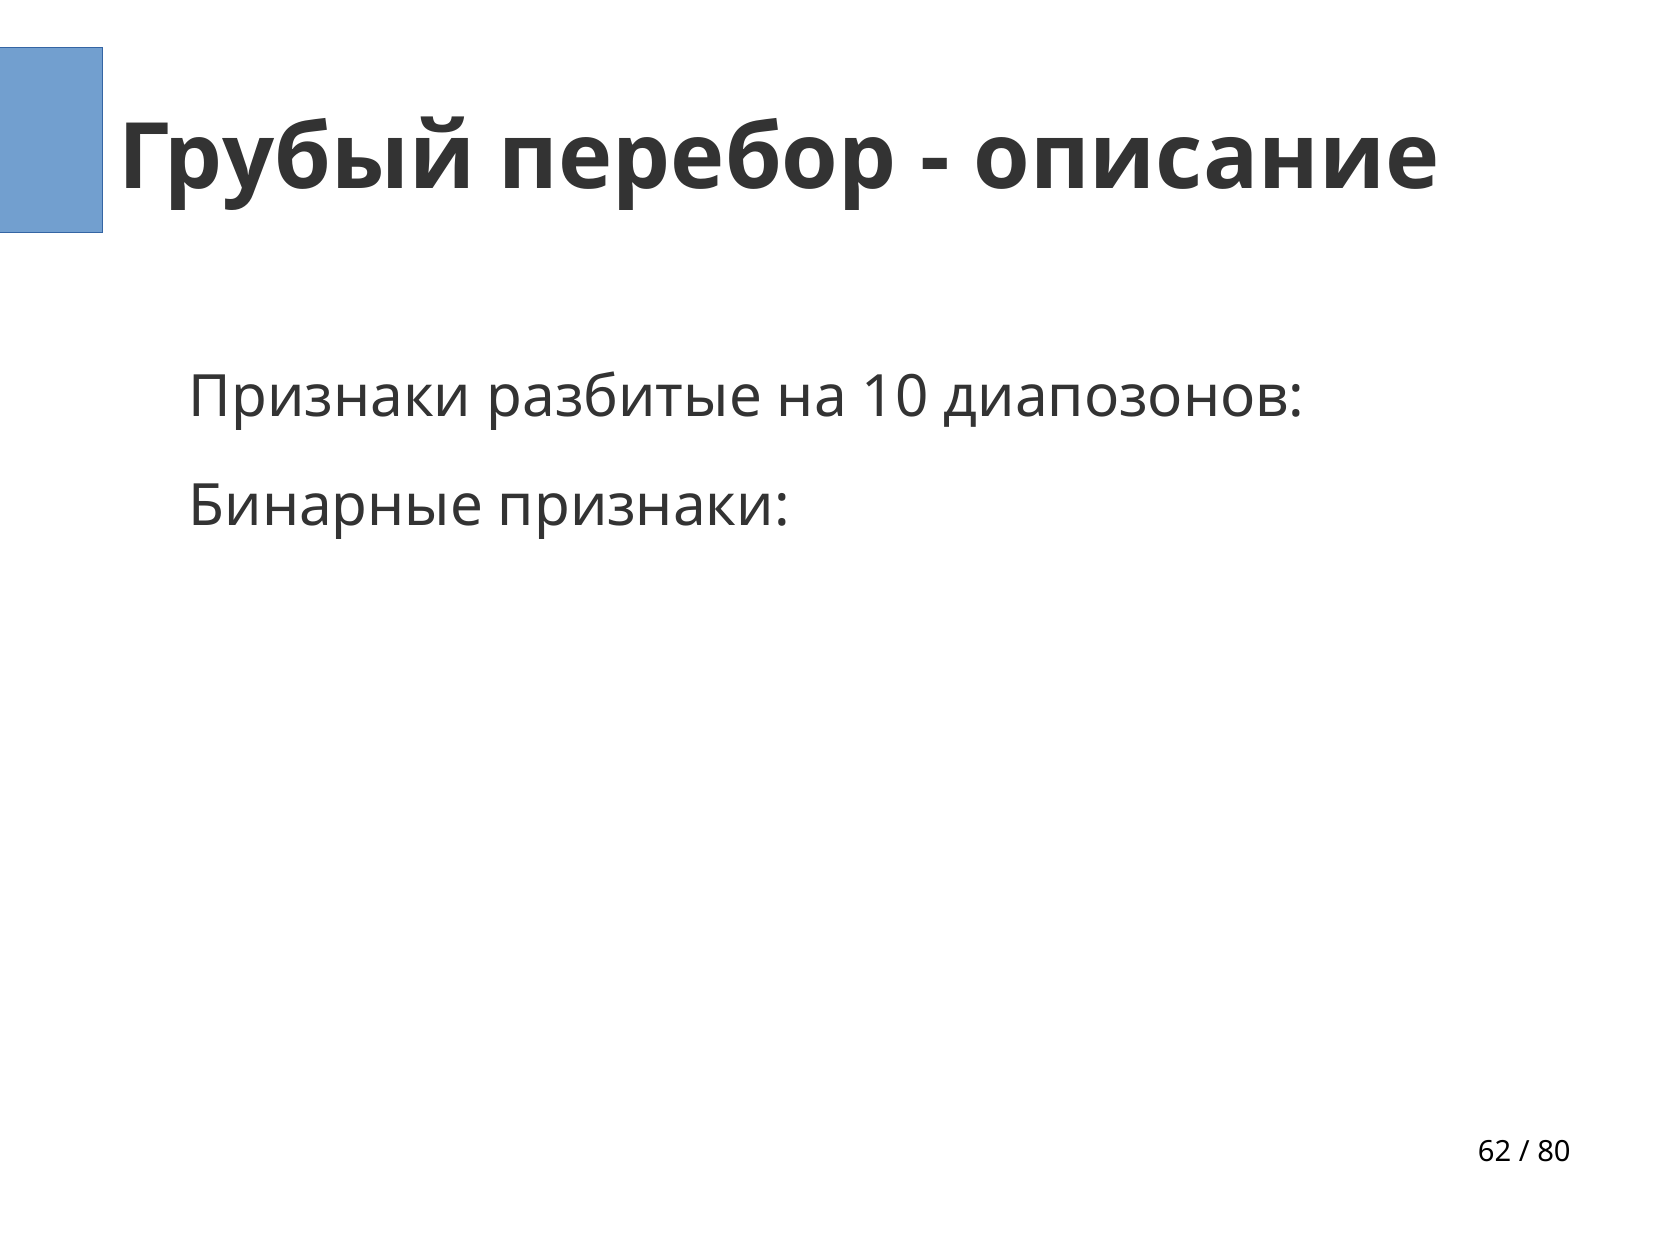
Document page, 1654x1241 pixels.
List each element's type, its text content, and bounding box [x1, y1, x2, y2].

list Признаки разбитые на 10 диапозонов: Бинарные признаки: [118, 354, 1536, 1074]
text_box [0, 47, 103, 233]
title Грубый перебор - описание [118, 49, 1571, 257]
